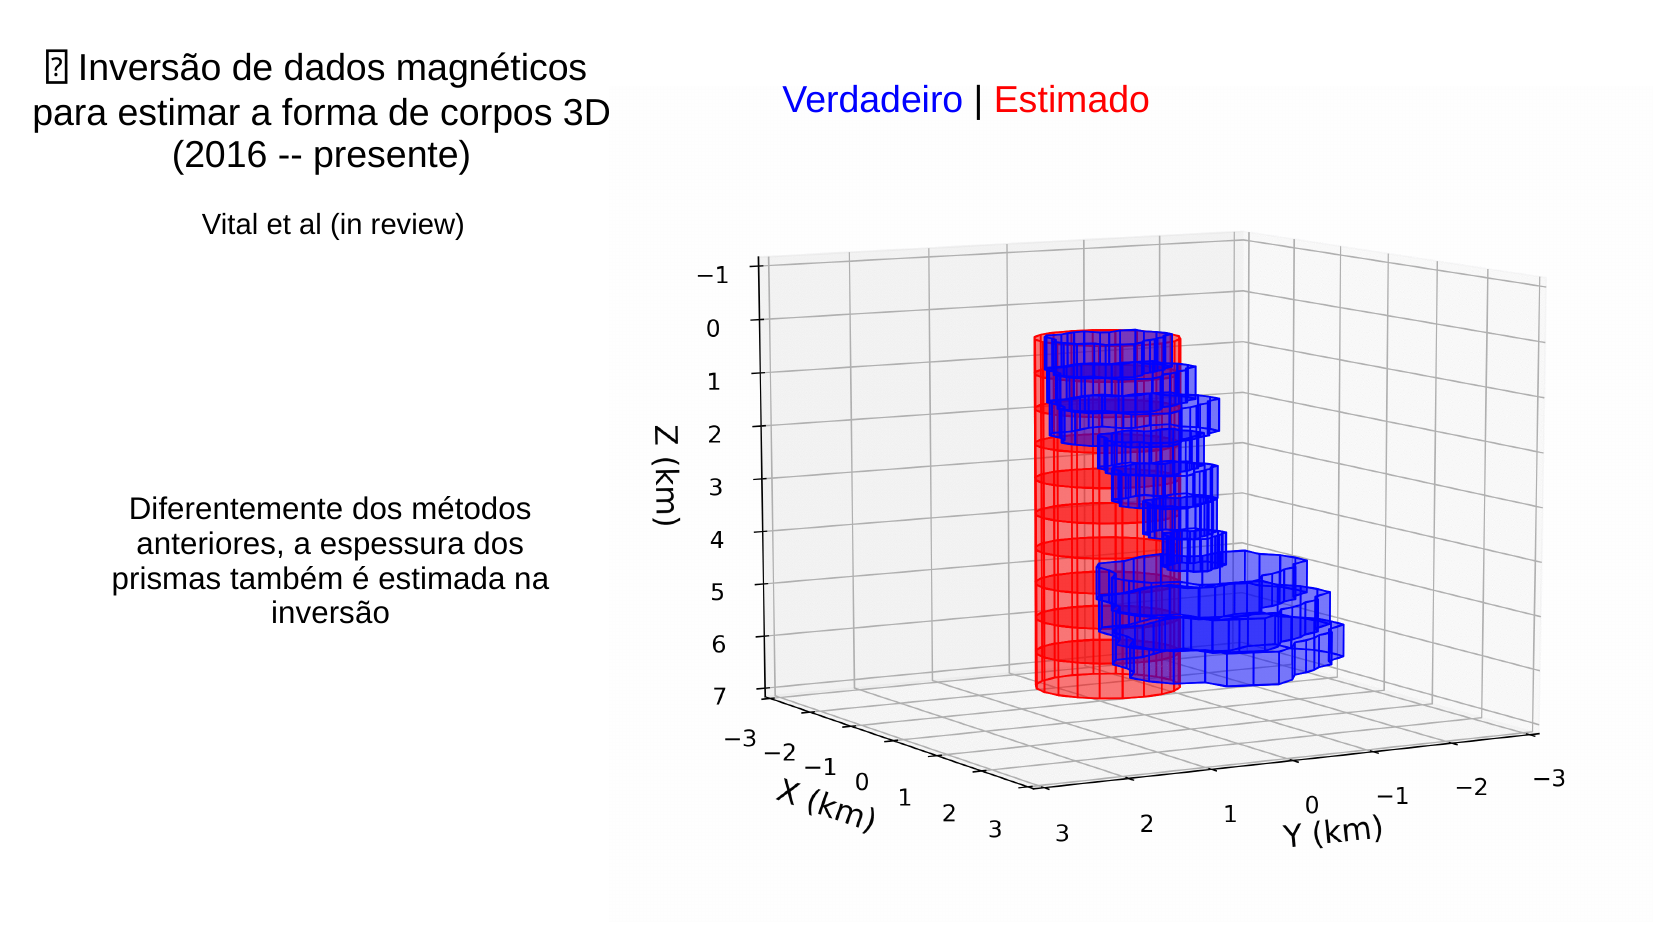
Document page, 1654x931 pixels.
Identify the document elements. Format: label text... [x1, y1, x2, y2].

text_box Verdadeiro | Estimado [767, 70, 1252, 128]
picture [609, 86, 1653, 922]
text_box Diferentemente dos métodos anteriores, a espessura dos prismas também é estimada na inversão [94, 484, 567, 721]
text_box ⍰ Inversão de dados magnéticos para estimar a forma de corpos 3D (2016 -- presente) [17, 32, 626, 213]
text_box Vital et al (in review) [85, 200, 582, 249]
